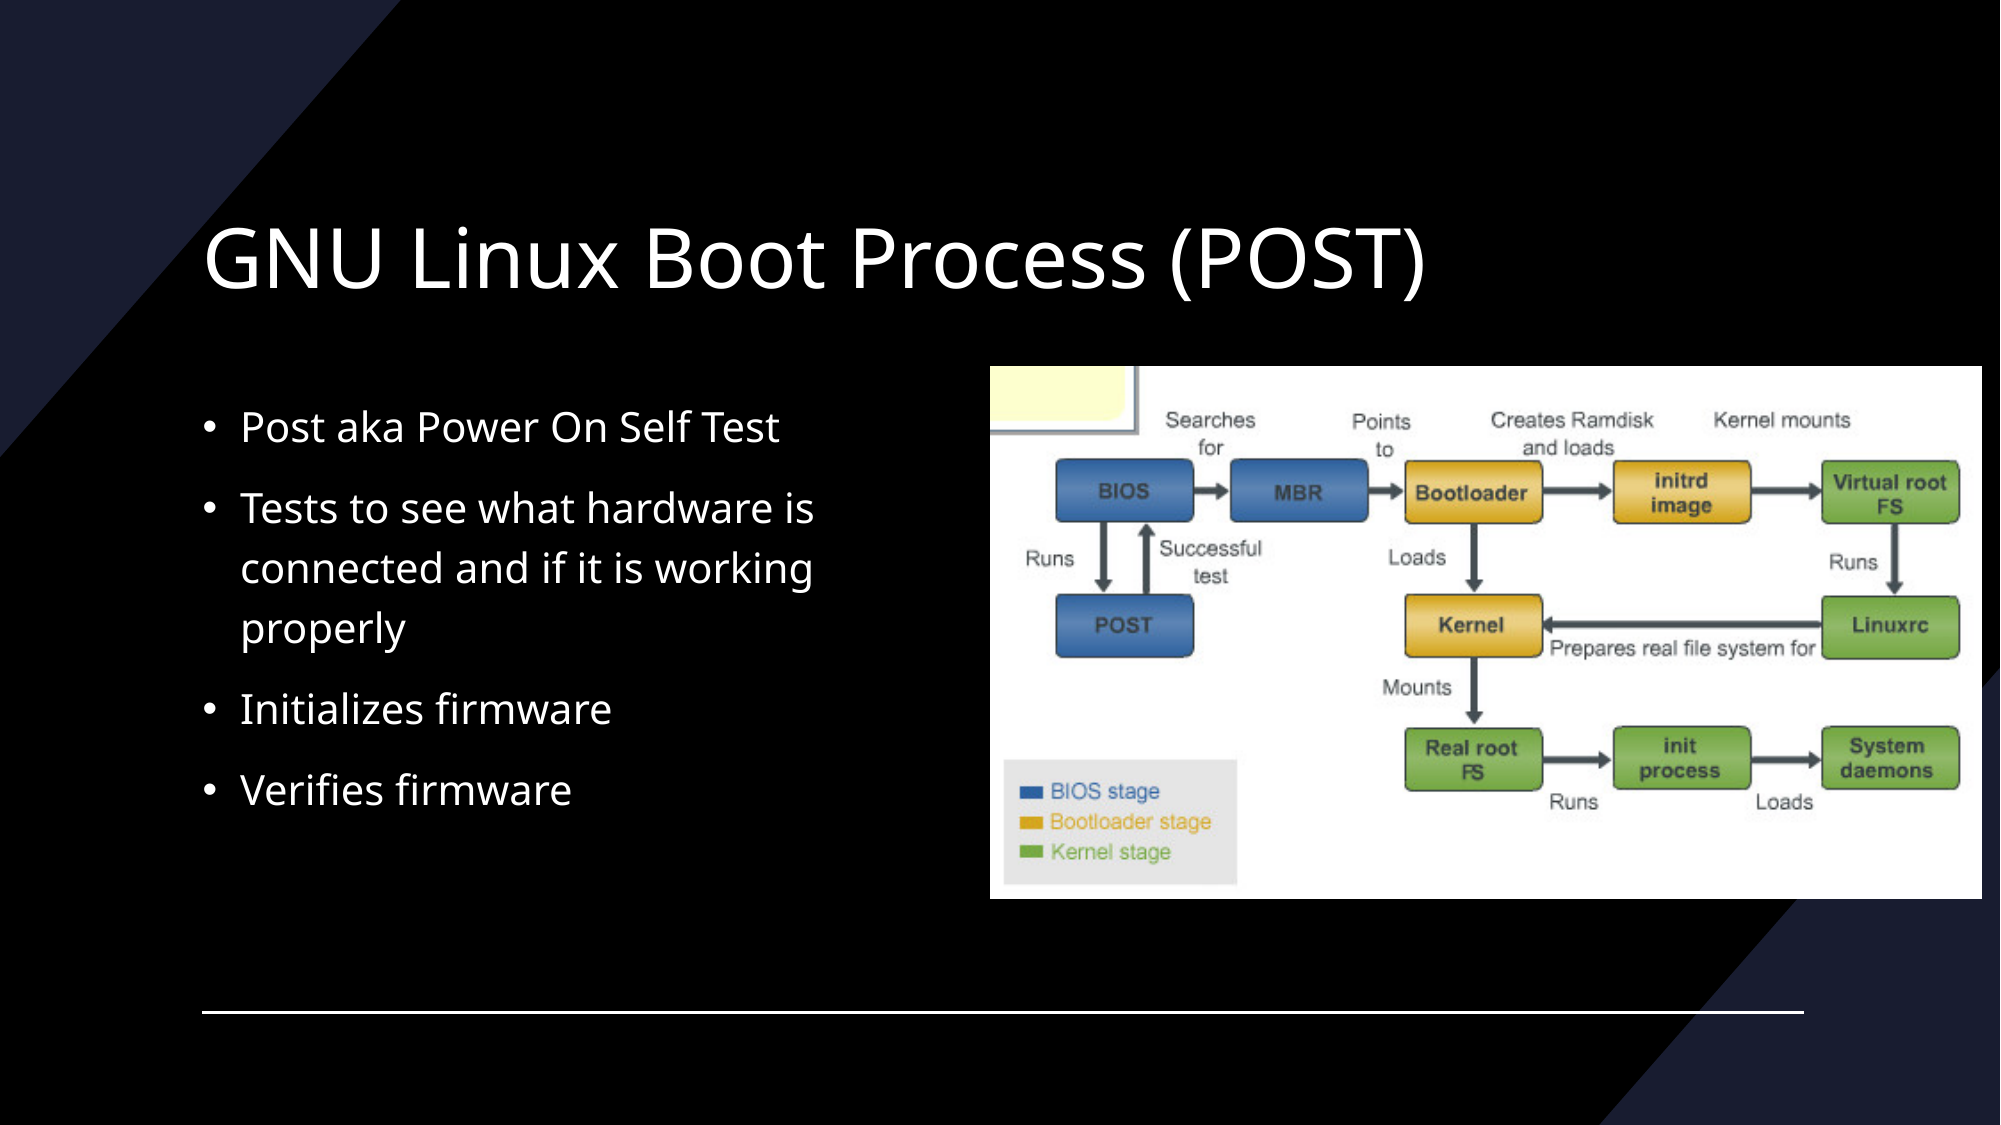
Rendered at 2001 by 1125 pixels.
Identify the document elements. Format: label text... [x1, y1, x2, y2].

list Post aka Power On Self Test Tests to see what hardware is connected and if it is working properly Initializes firmware Verifies firmware [187, 383, 975, 967]
title GNU Linux Boot Process (POST) [187, 143, 1813, 367]
picture [990, 366, 1982, 899]
